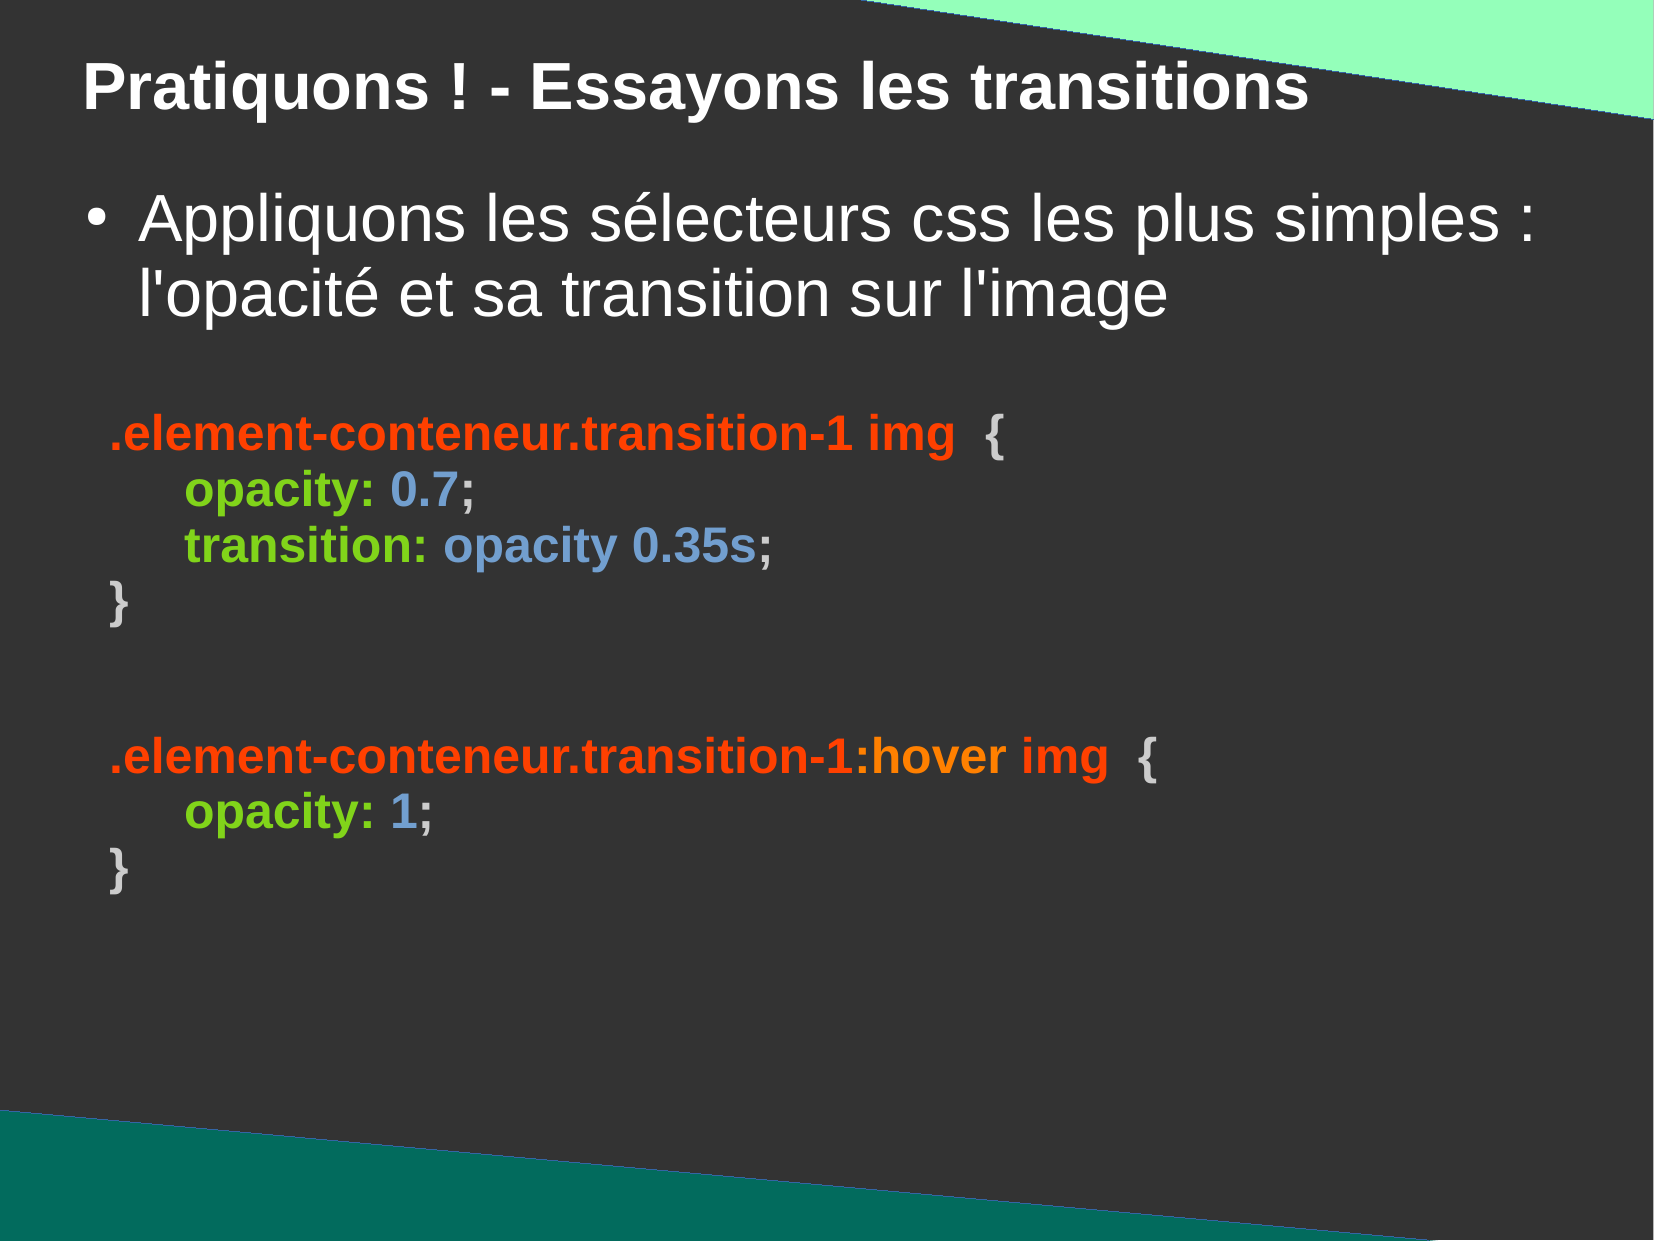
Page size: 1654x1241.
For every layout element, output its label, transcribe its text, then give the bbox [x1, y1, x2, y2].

list Appliquons les sélecteurs css les plus simples : l'opacité et sa transition sur l'image [67, 180, 1607, 378]
title Pratiquons ! - Essayons les transitions [82, 49, 1630, 199]
text_box .element-conteneur.transition-1 img { opacity: 0.7; transition: opacity 0.35s; } [94, 398, 1111, 650]
text_box .element-conteneur.transition-1:hover img { opacity: 1; } [94, 720, 1465, 922]
text_box [861, 0, 1654, 120]
